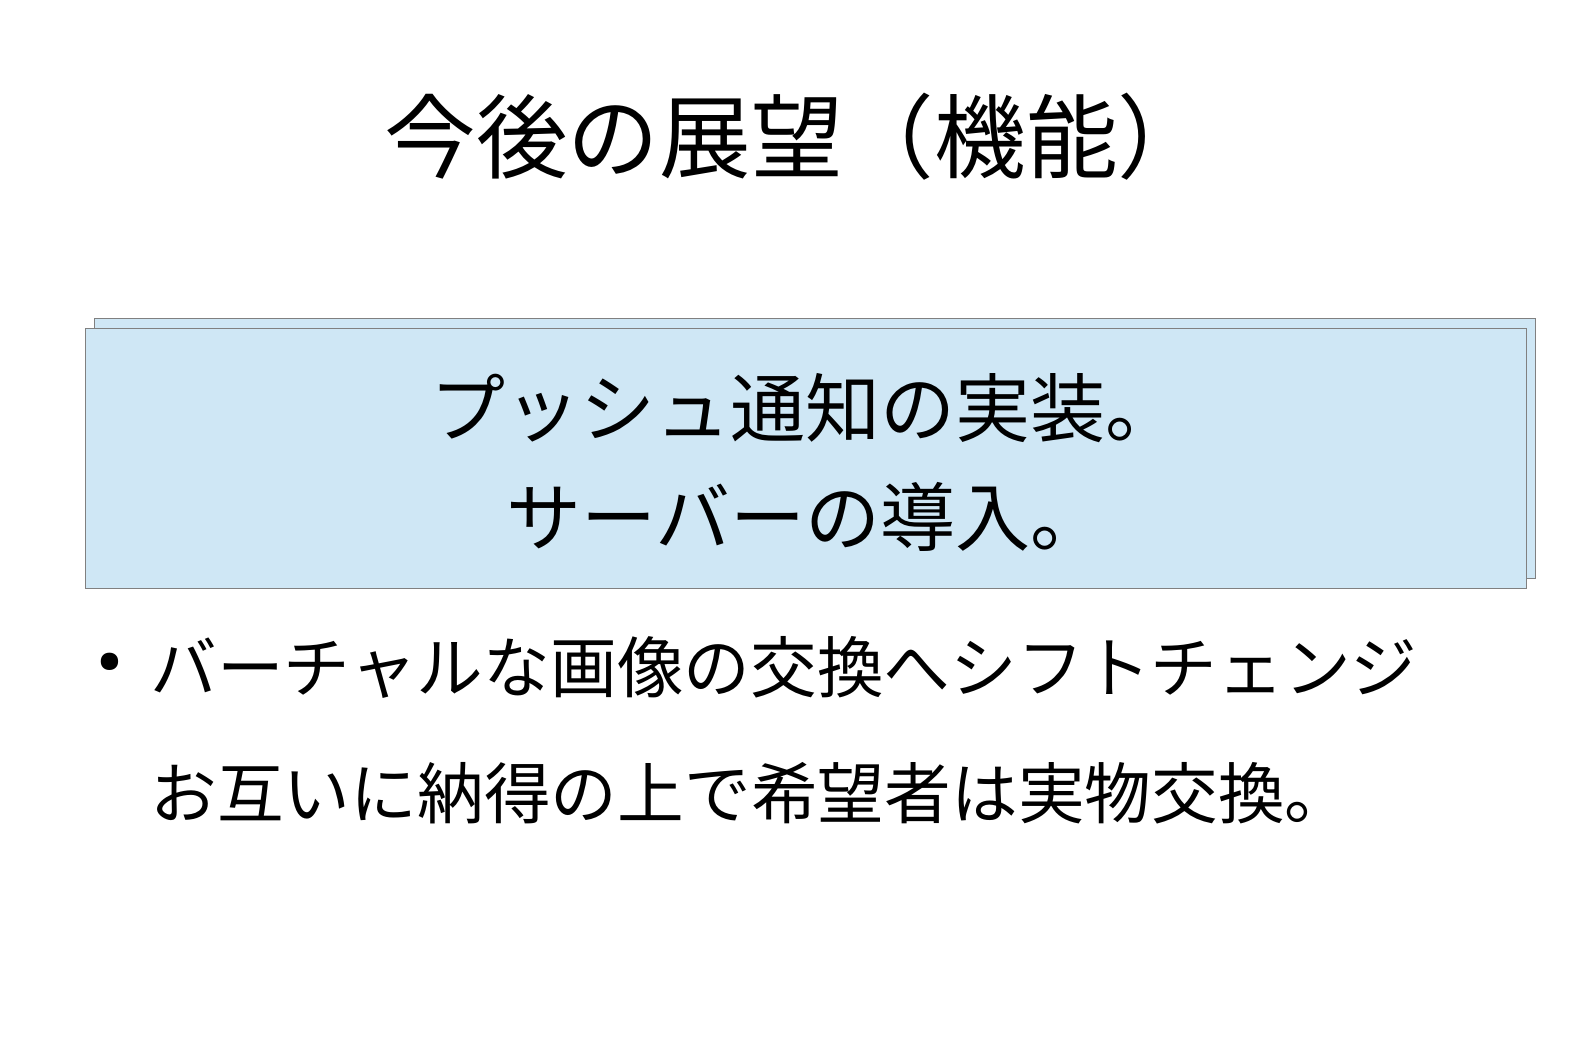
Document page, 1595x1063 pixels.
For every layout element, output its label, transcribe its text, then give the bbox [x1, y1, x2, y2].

title 今後の展望（機能） [79, 42, 1515, 220]
list バーチャルな画像の交換へシフトチェンジ お互いに納得の上で希望者は実物交換。 [79, 615, 1515, 935]
text_box プッシュ通知の実装。 サーバーの導入。 [85, 328, 1527, 589]
text_box [94, 318, 1536, 579]
